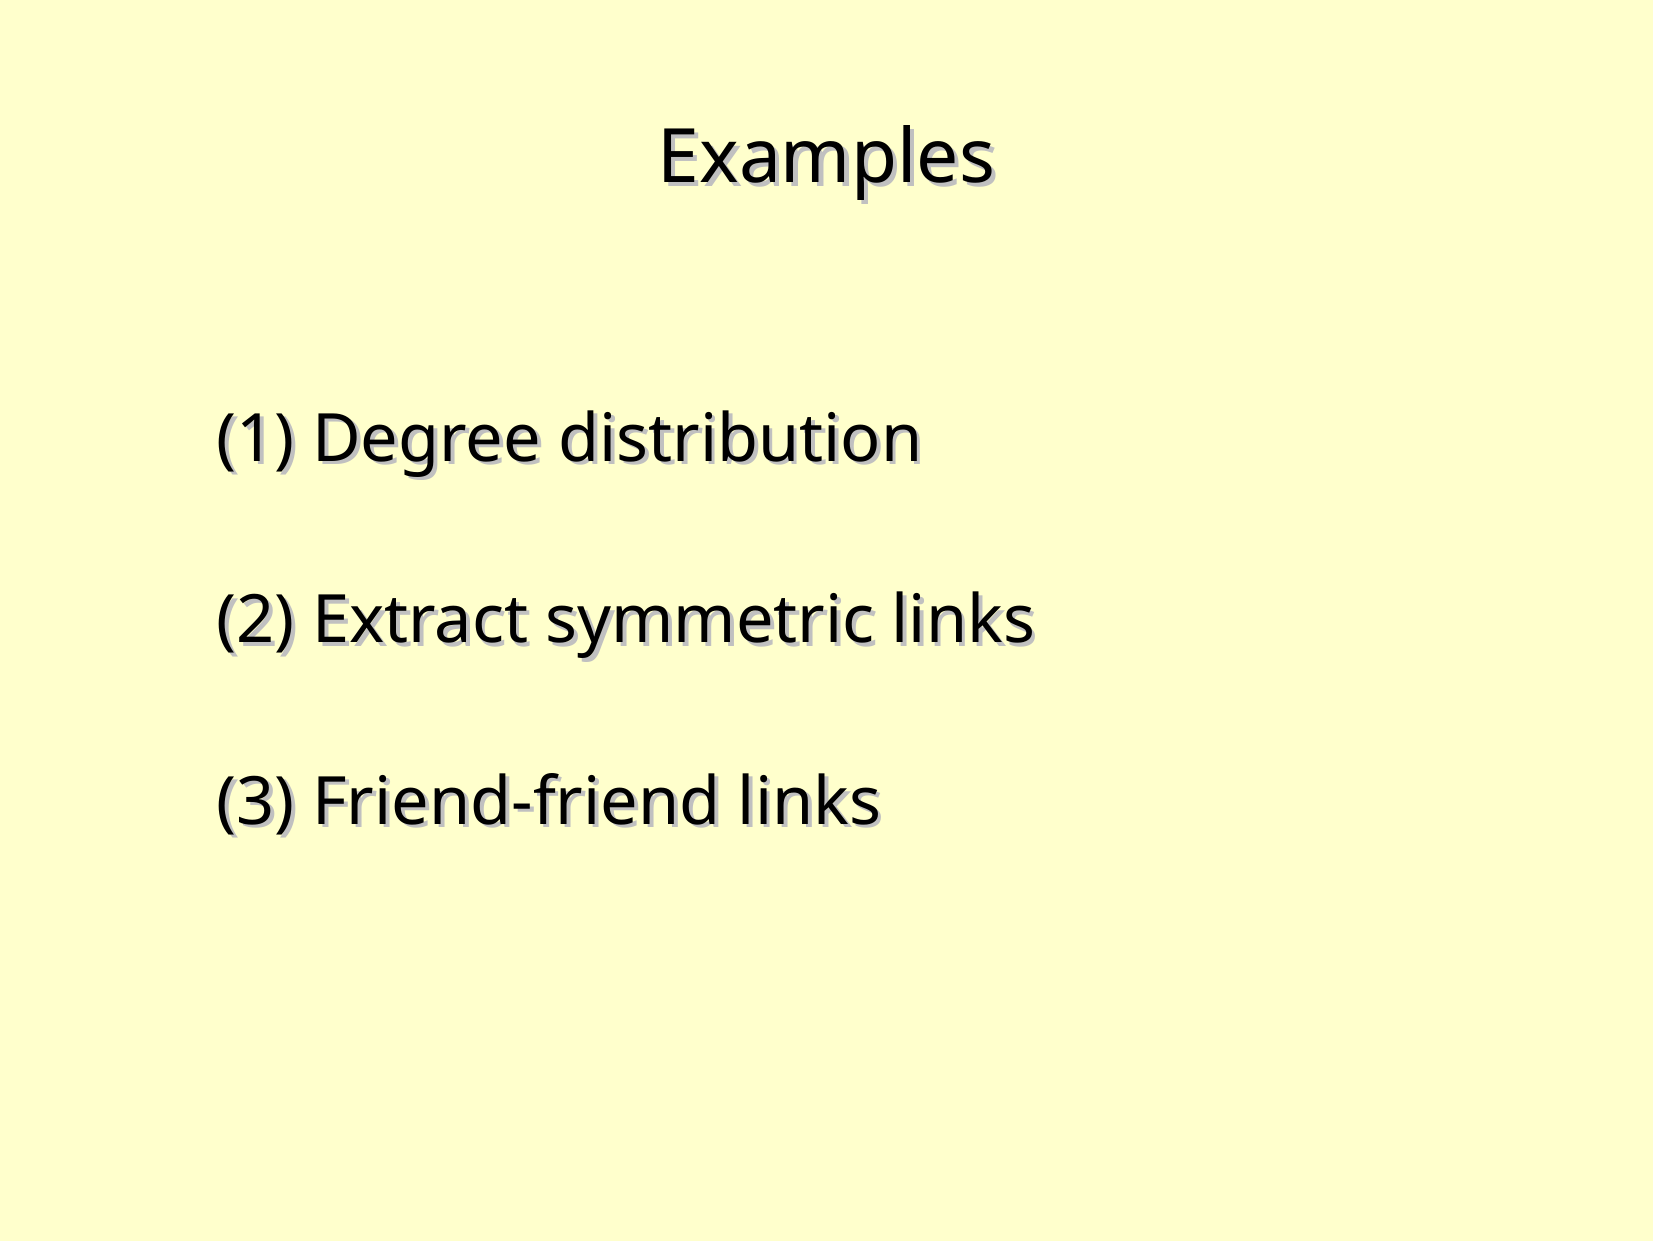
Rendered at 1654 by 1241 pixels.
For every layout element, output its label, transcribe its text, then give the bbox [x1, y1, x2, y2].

title Examples [82, 49, 1571, 257]
text_box (1) Degree distribution (2) Extract symmetric links (3) Friend-friend links [202, 382, 1079, 799]
